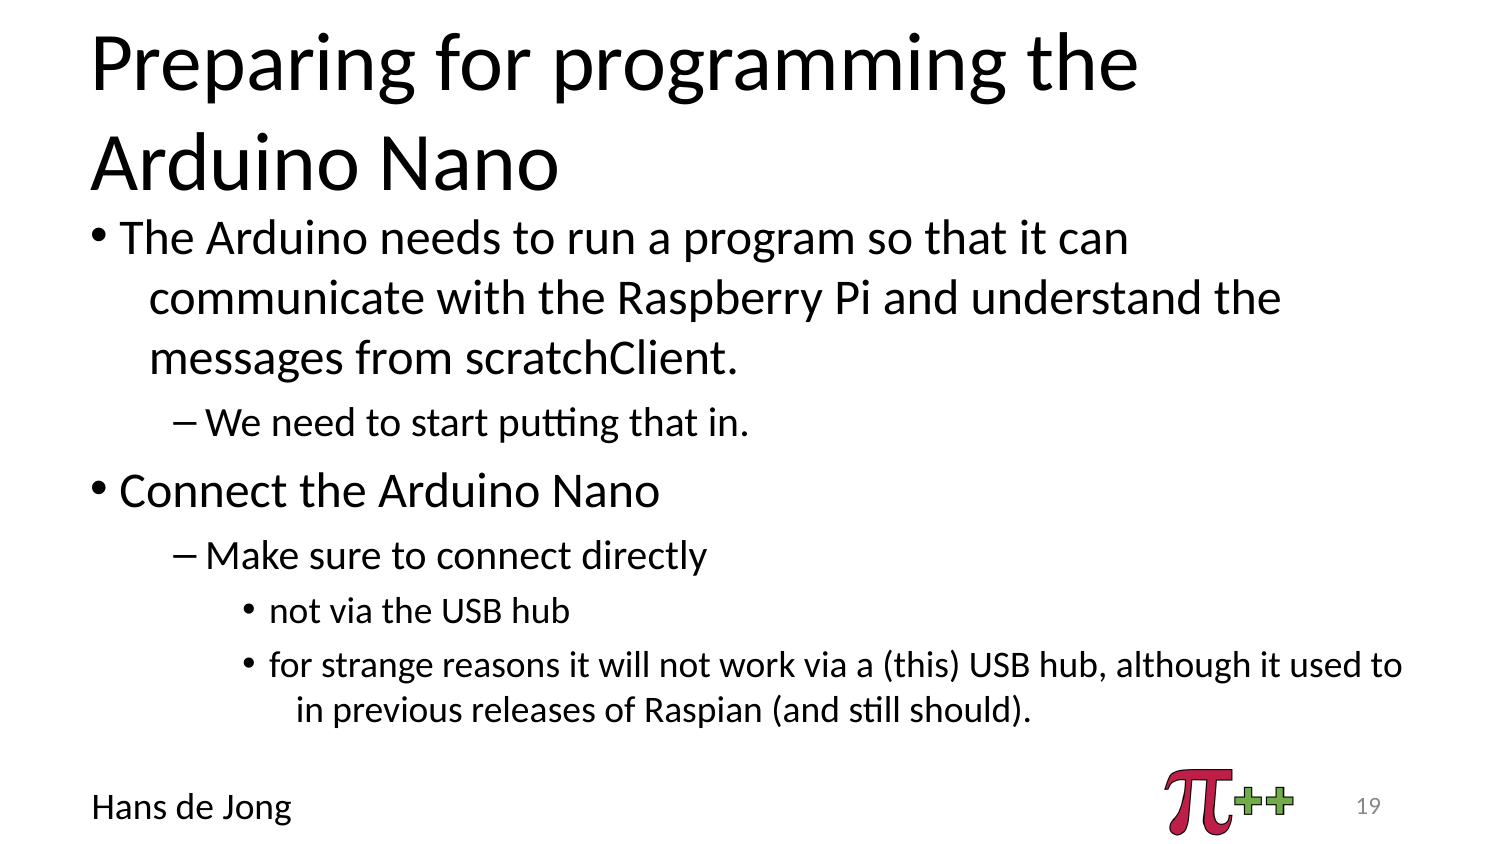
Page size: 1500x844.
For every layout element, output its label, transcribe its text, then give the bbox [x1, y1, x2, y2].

list The Arduino needs to run a program so that it can communicate with the Raspberry Pi and understand the messages from scratchClient. We need to start putting that in. Connect the Arduino Nano Make sure to connect directly not via the USB hub for strange reasons it will not work via a (this) USB hub, although it used to in previous releases of Raspian (and still should). [75, 196, 1426, 754]
text_box 19 [1340, 782, 1426, 827]
title Preparing for programming the Arduino Nano [75, 0, 1426, 175]
